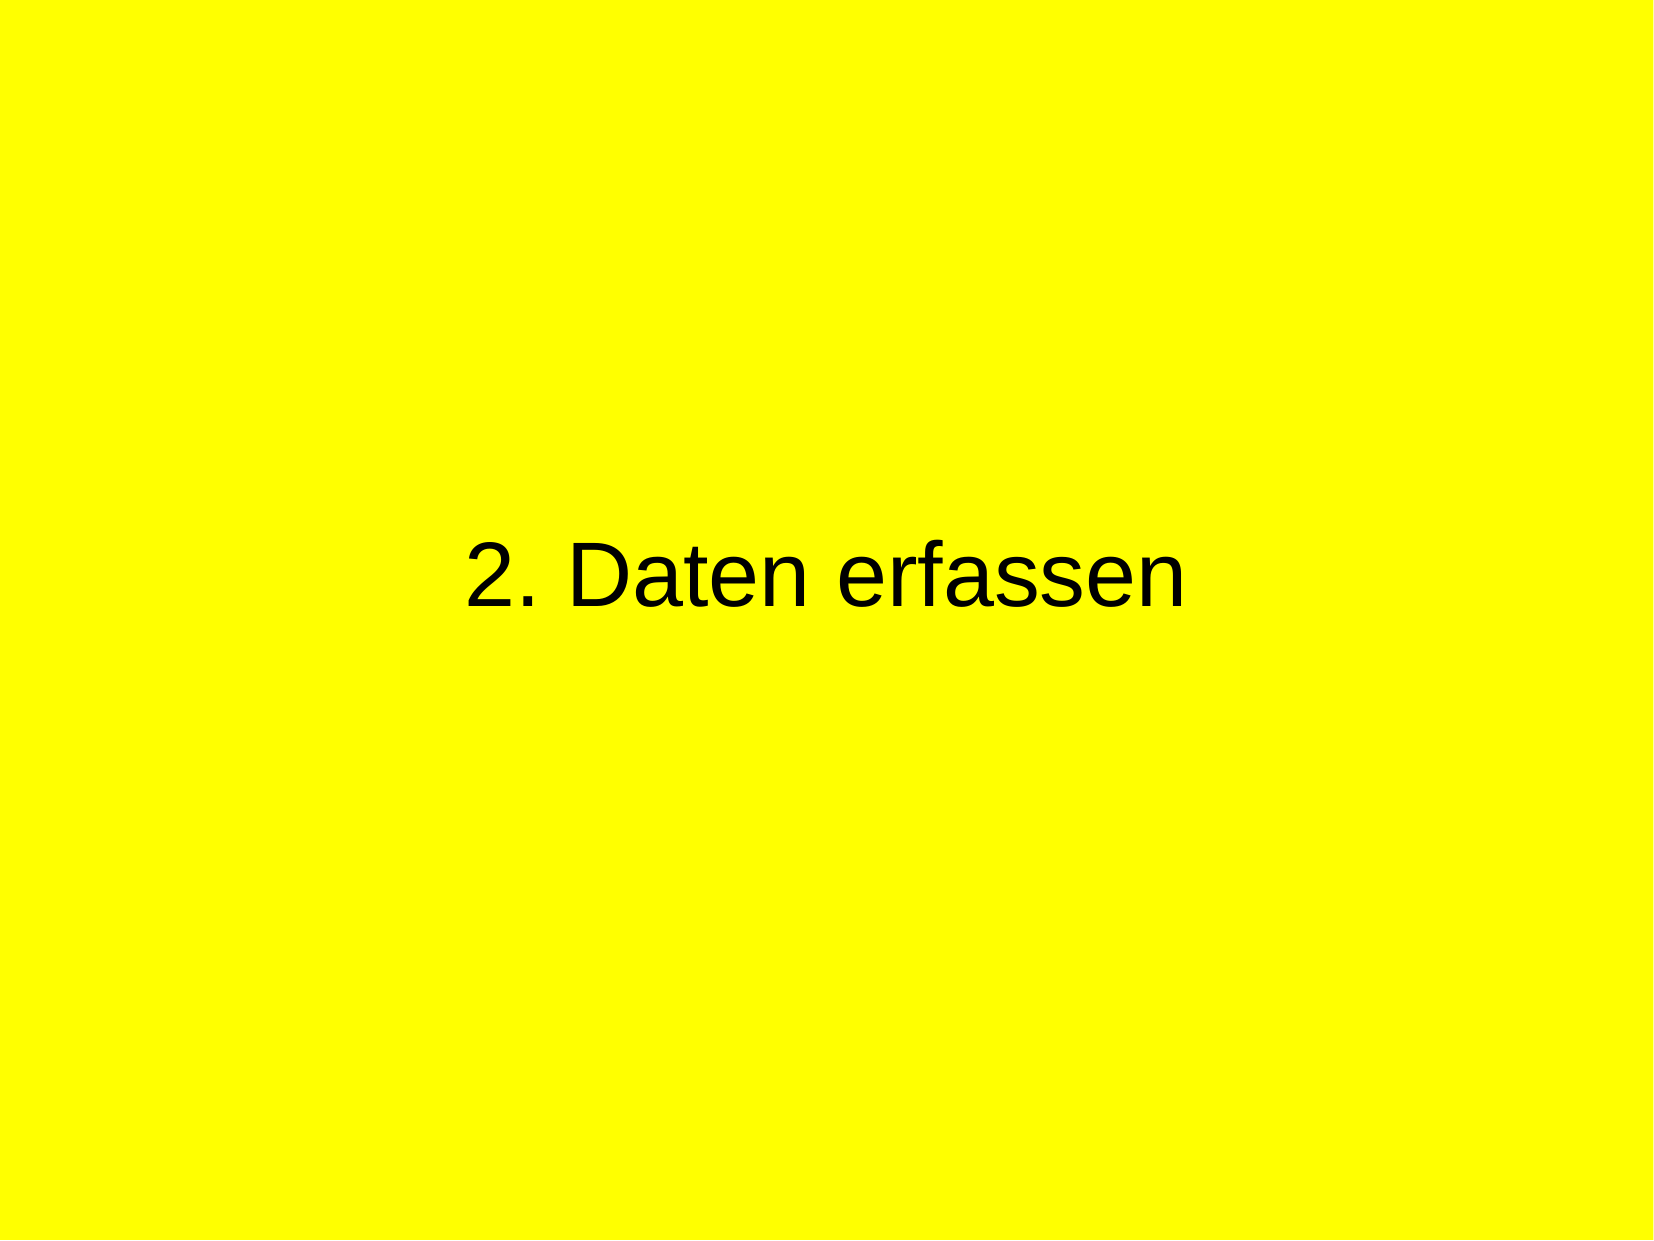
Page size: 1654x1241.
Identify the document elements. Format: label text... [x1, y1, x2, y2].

title 2. Daten erfassen [82, 56, 1571, 1093]
